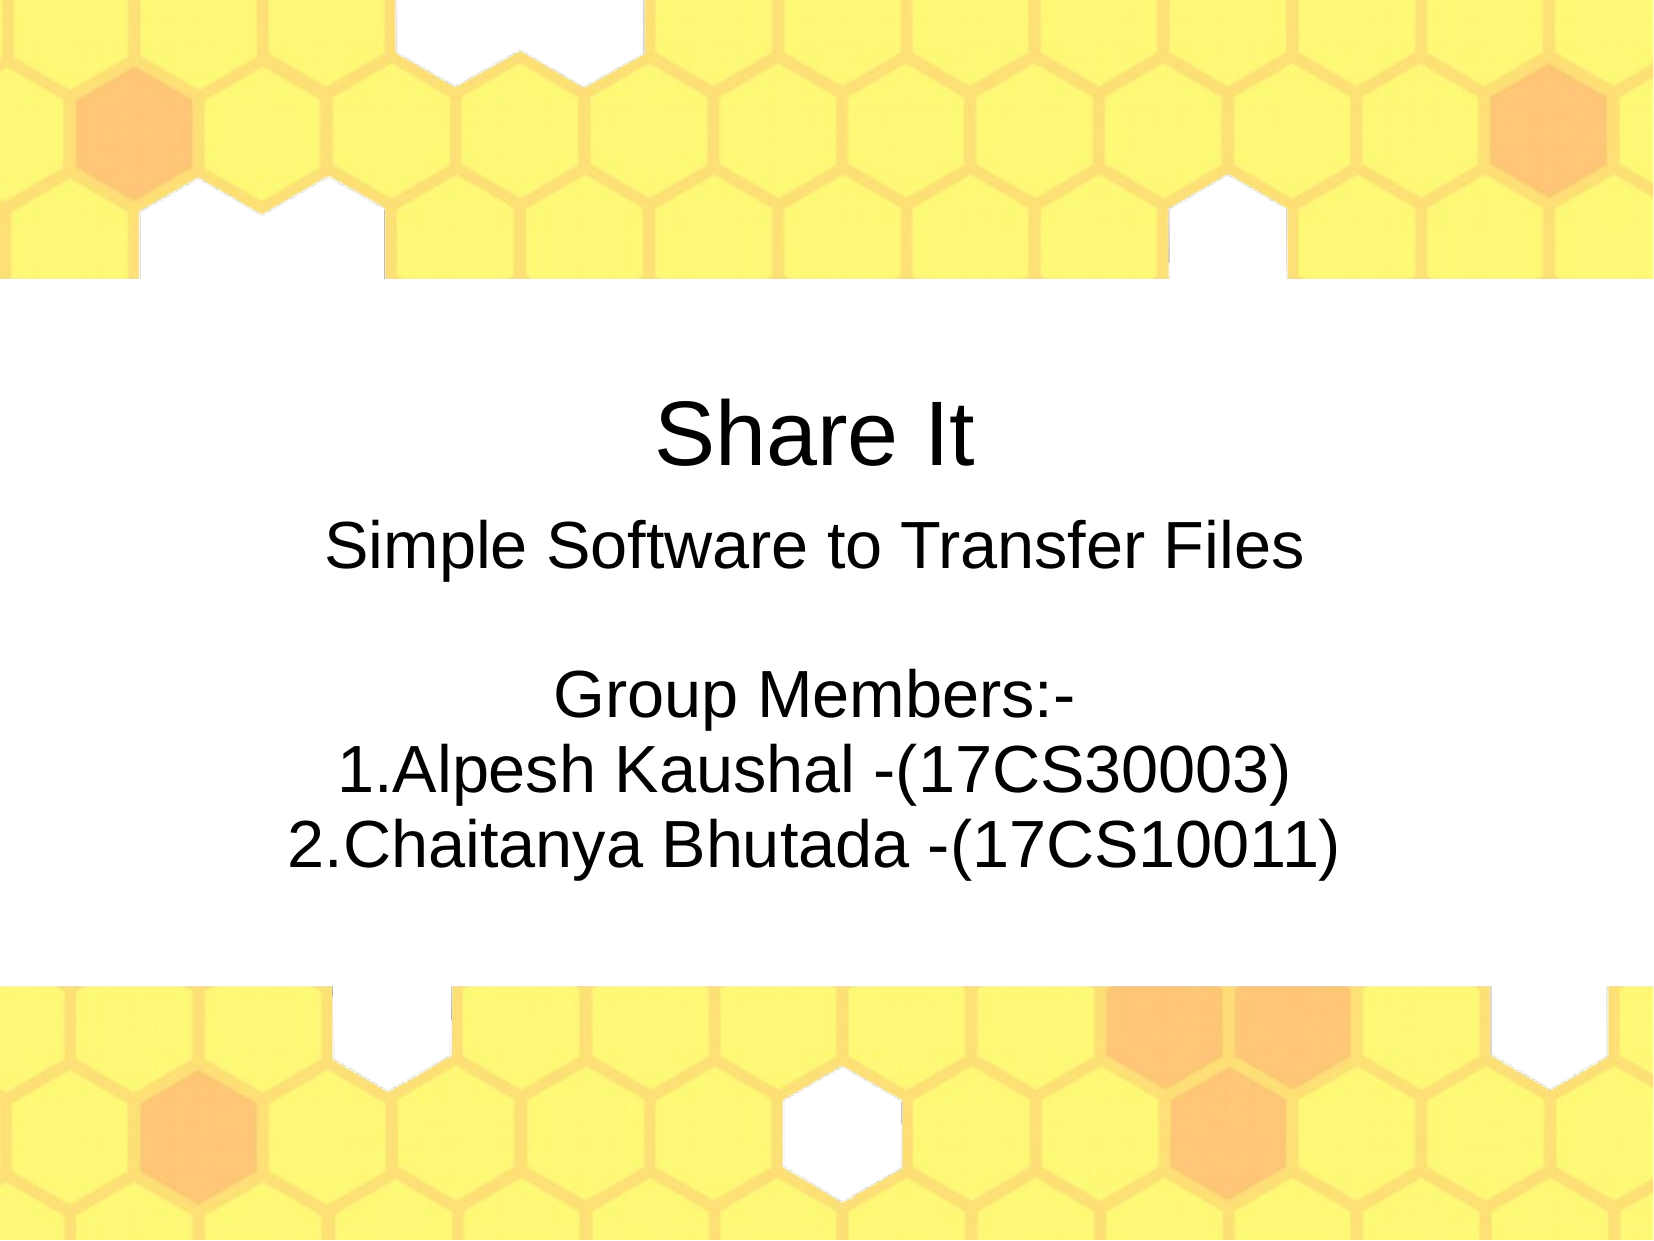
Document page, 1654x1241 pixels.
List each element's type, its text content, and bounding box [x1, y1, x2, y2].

subtitle Simple Software to Transfer Files Group Members:- 1.Alpesh Kaushal -(17CS30003) 2.Chaitanya Bhutada -(17CS10011) [70, 507, 1559, 957]
picture [0, 0, 1654, 279]
picture [0, 986, 1654, 1240]
title Share It [70, 300, 1559, 507]
